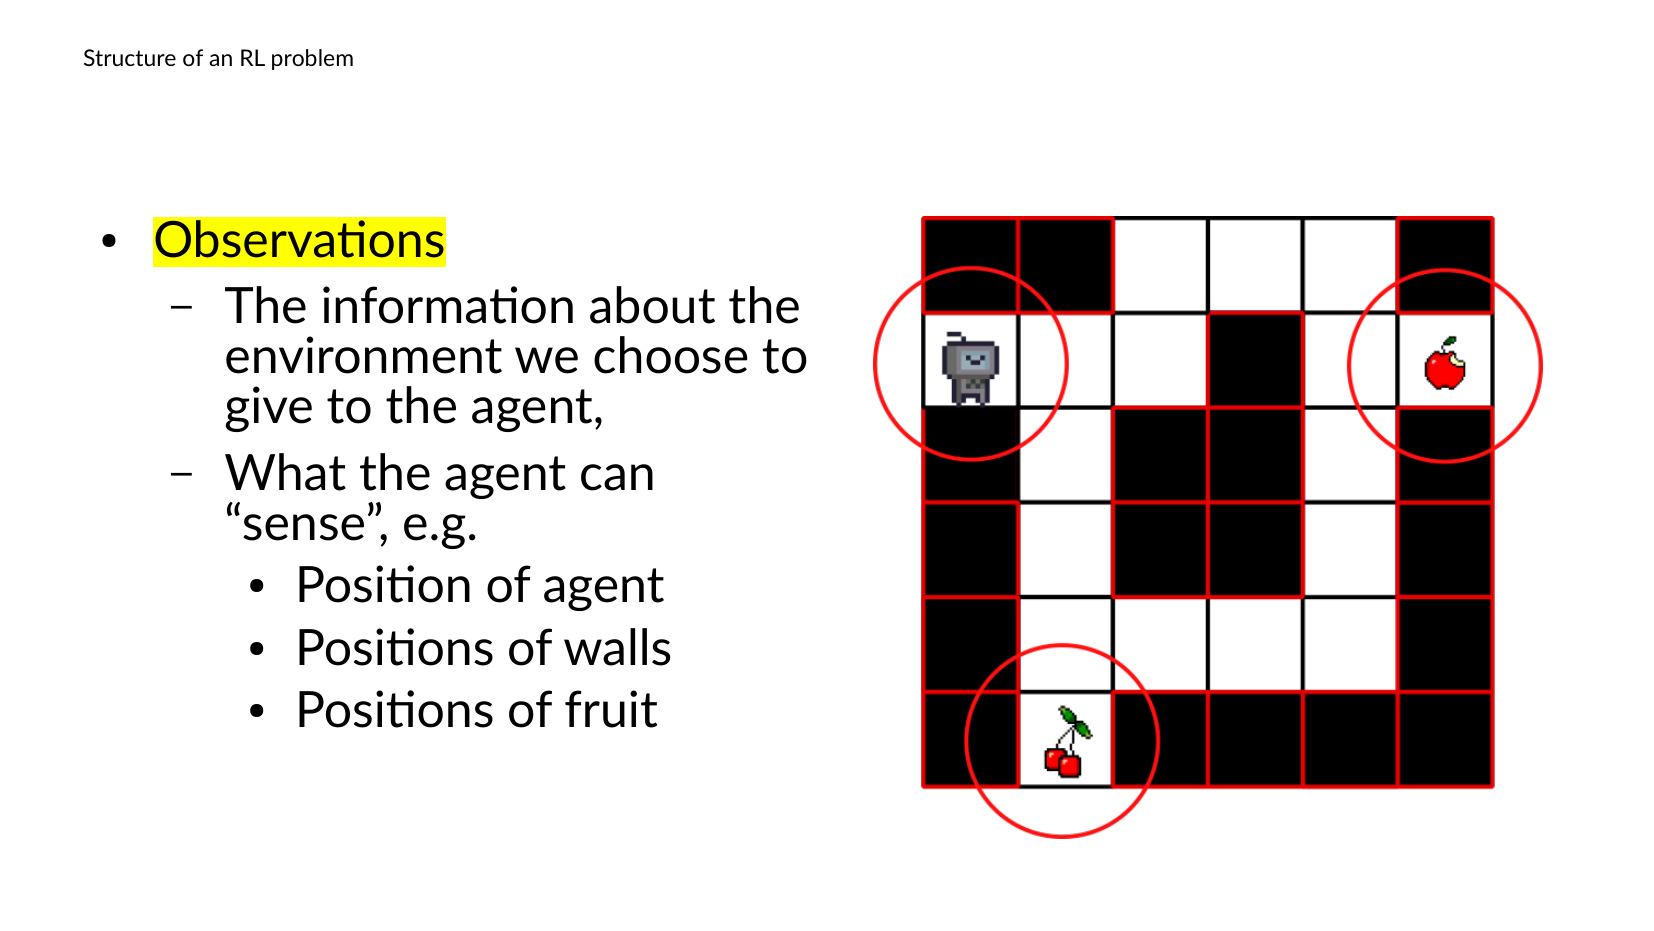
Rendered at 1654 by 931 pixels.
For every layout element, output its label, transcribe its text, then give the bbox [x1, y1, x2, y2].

list Observations The information about the environment we choose to give to the agent, What the agent can “sense”, e.g. Position of agent Positions of walls Positions of fruit [82, 217, 809, 839]
title Structure of an RL problem [83, 0, 1571, 119]
picture [873, 216, 1543, 839]
